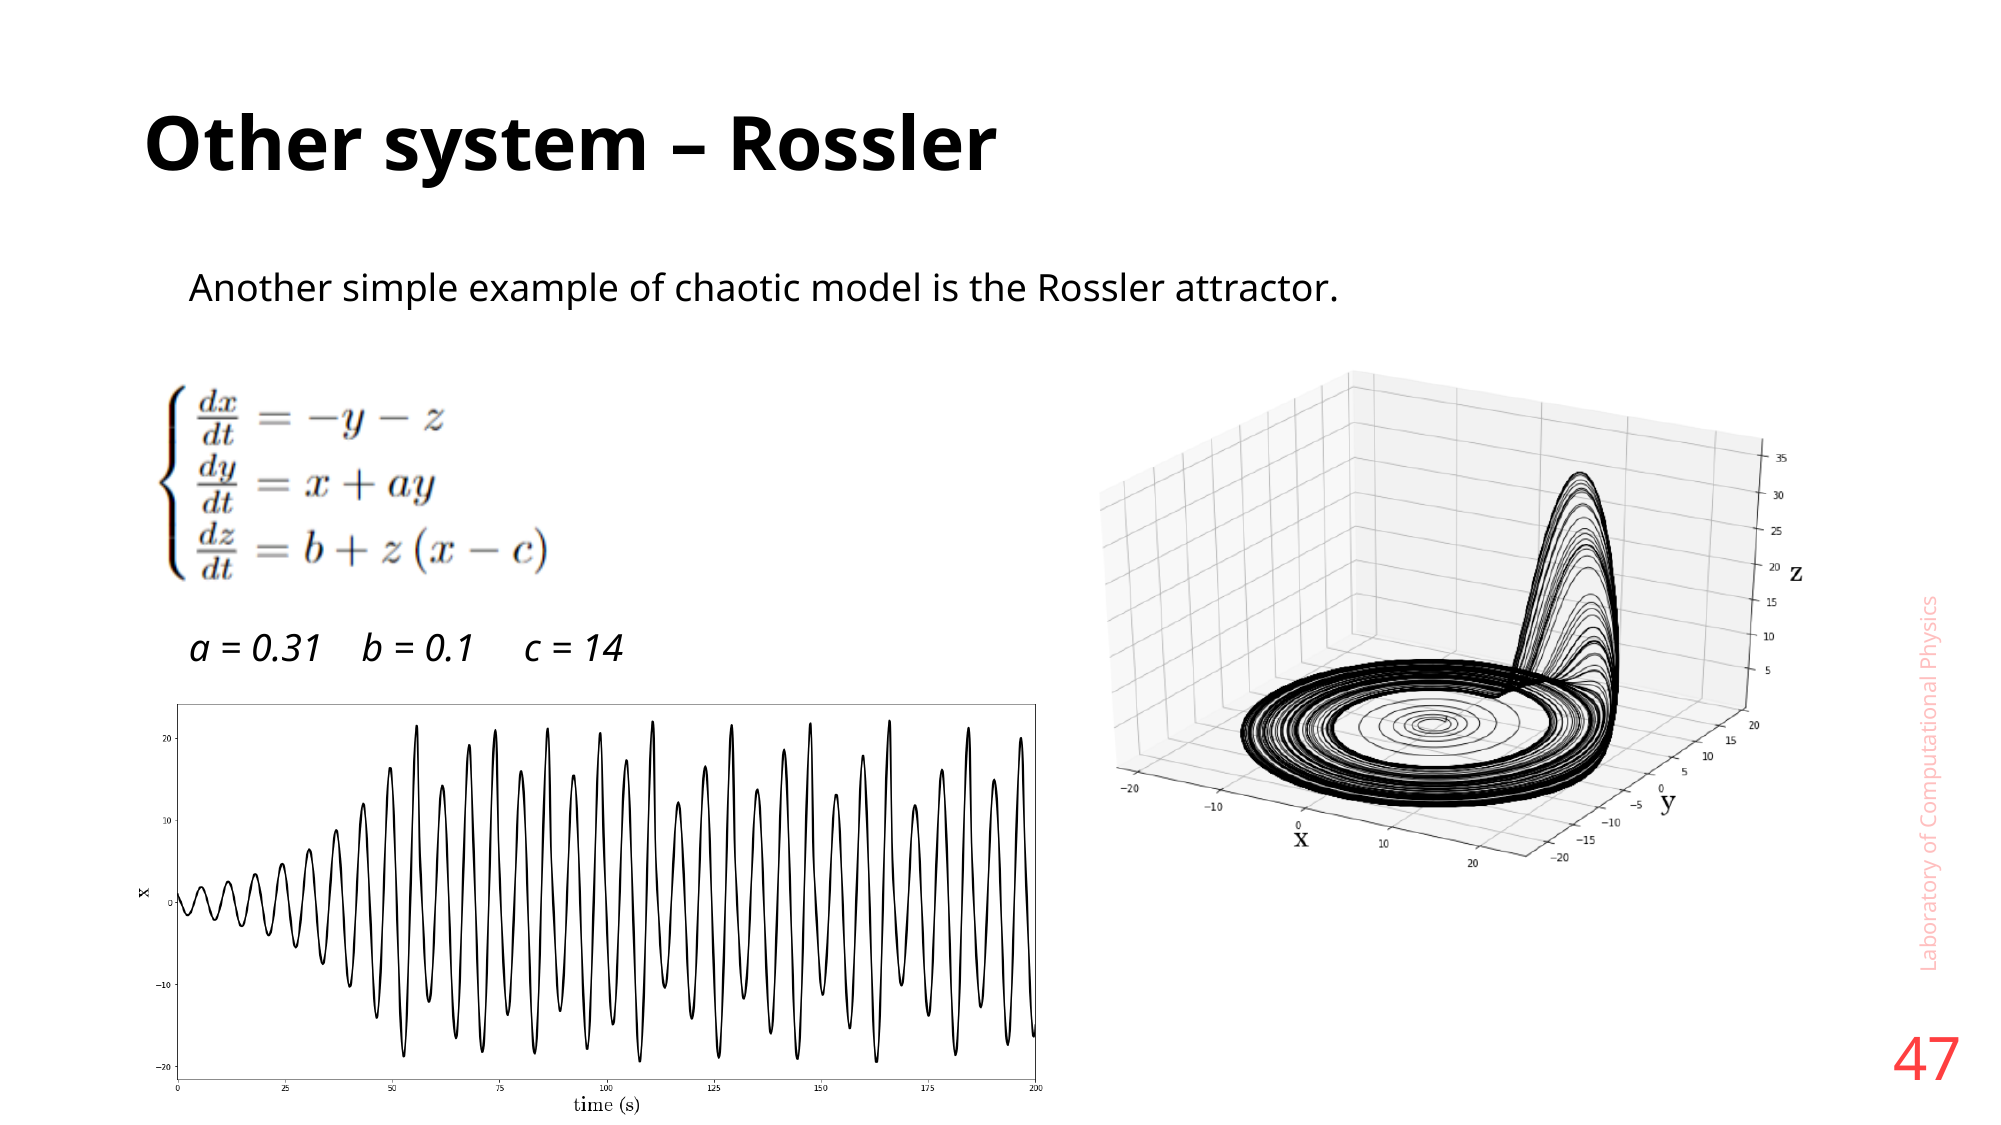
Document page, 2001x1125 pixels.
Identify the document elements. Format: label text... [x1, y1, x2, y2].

picture [129, 335, 576, 615]
title Other system – Rossler [128, 49, 1719, 195]
slide_number 47 [1852, 1012, 2000, 1110]
list Another simple example of chaotic model is the Rossler attractor. a = 0.31 b = 0.1 c = 14 [128, 260, 1539, 974]
footer Laboratory of Computational Physics [1897, 400, 1958, 988]
picture [1093, 366, 1807, 871]
picture [129, 698, 1048, 1119]
